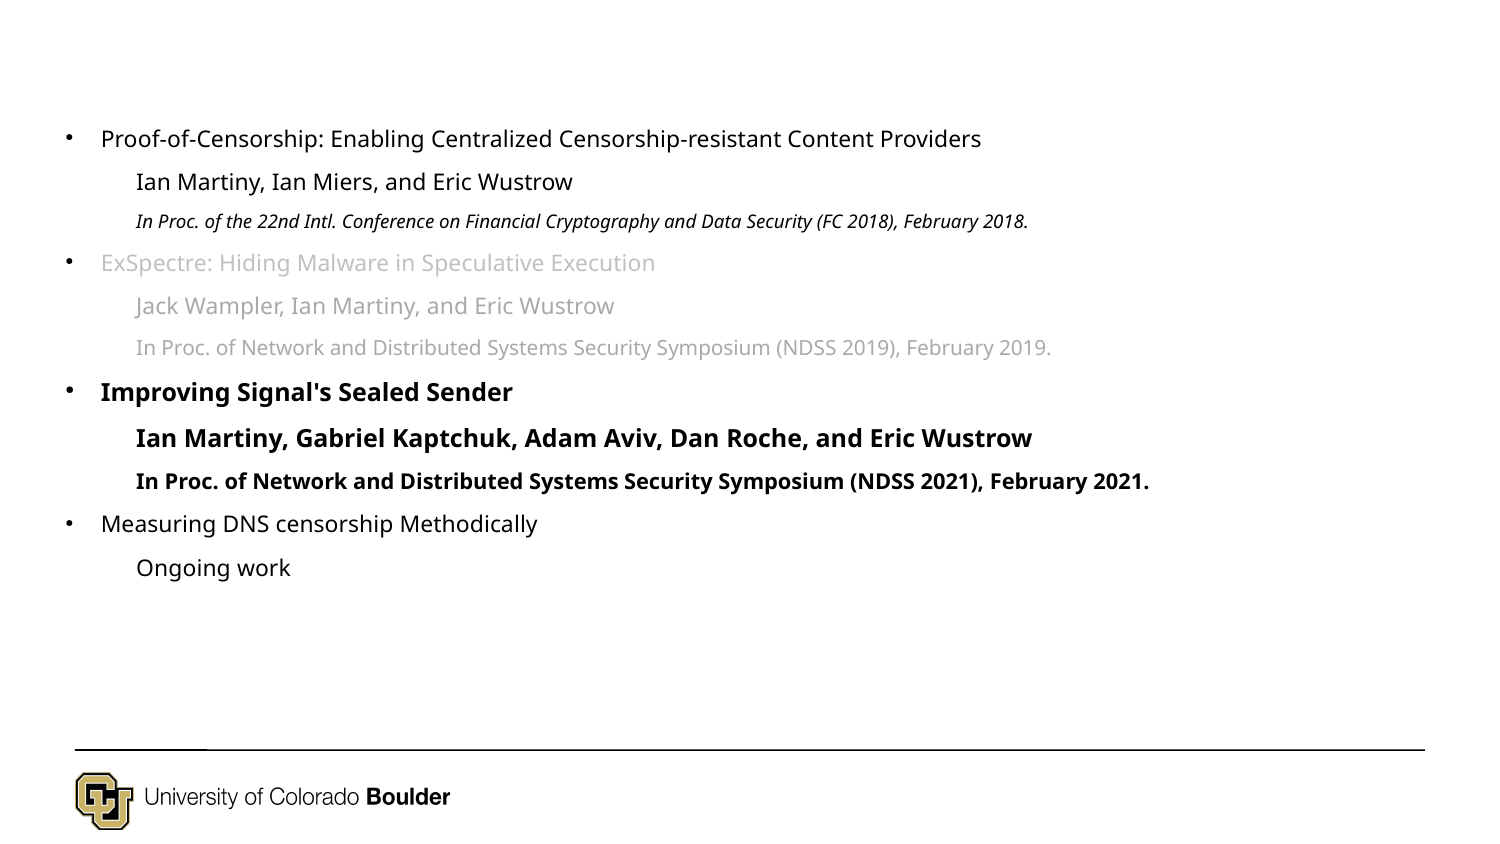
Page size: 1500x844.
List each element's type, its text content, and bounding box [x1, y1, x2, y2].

text_box Proof-of-Censorship: Enabling Centralized Censorship-resistant Content Providers Ian Martiny, Ian Miers, and Eric Wustrow In Proc. of the 22nd Intl. Conference on Financial Cryptography and Data Security (FC 2018), February 2018. ExSpectre: Hiding Malware in Speculative Execution Jack Wampler, Ian Martiny, and Eric Wustrow In Proc. of Network and Distributed Systems Security Symposium (NDSS 2019), February 2019. Improving Signal's Sealed Sender Ian Martiny, Gabriel Kaptchuk, Adam Aviv, Dan Roche, and Eric Wustrow In Proc. of Network and Distributed Systems Security Symposium (NDSS 2021), February 2021. Measuring DNS censorship Methodically Ongoing work [15, 105, 1365, 751]
picture [75, 772, 450, 830]
